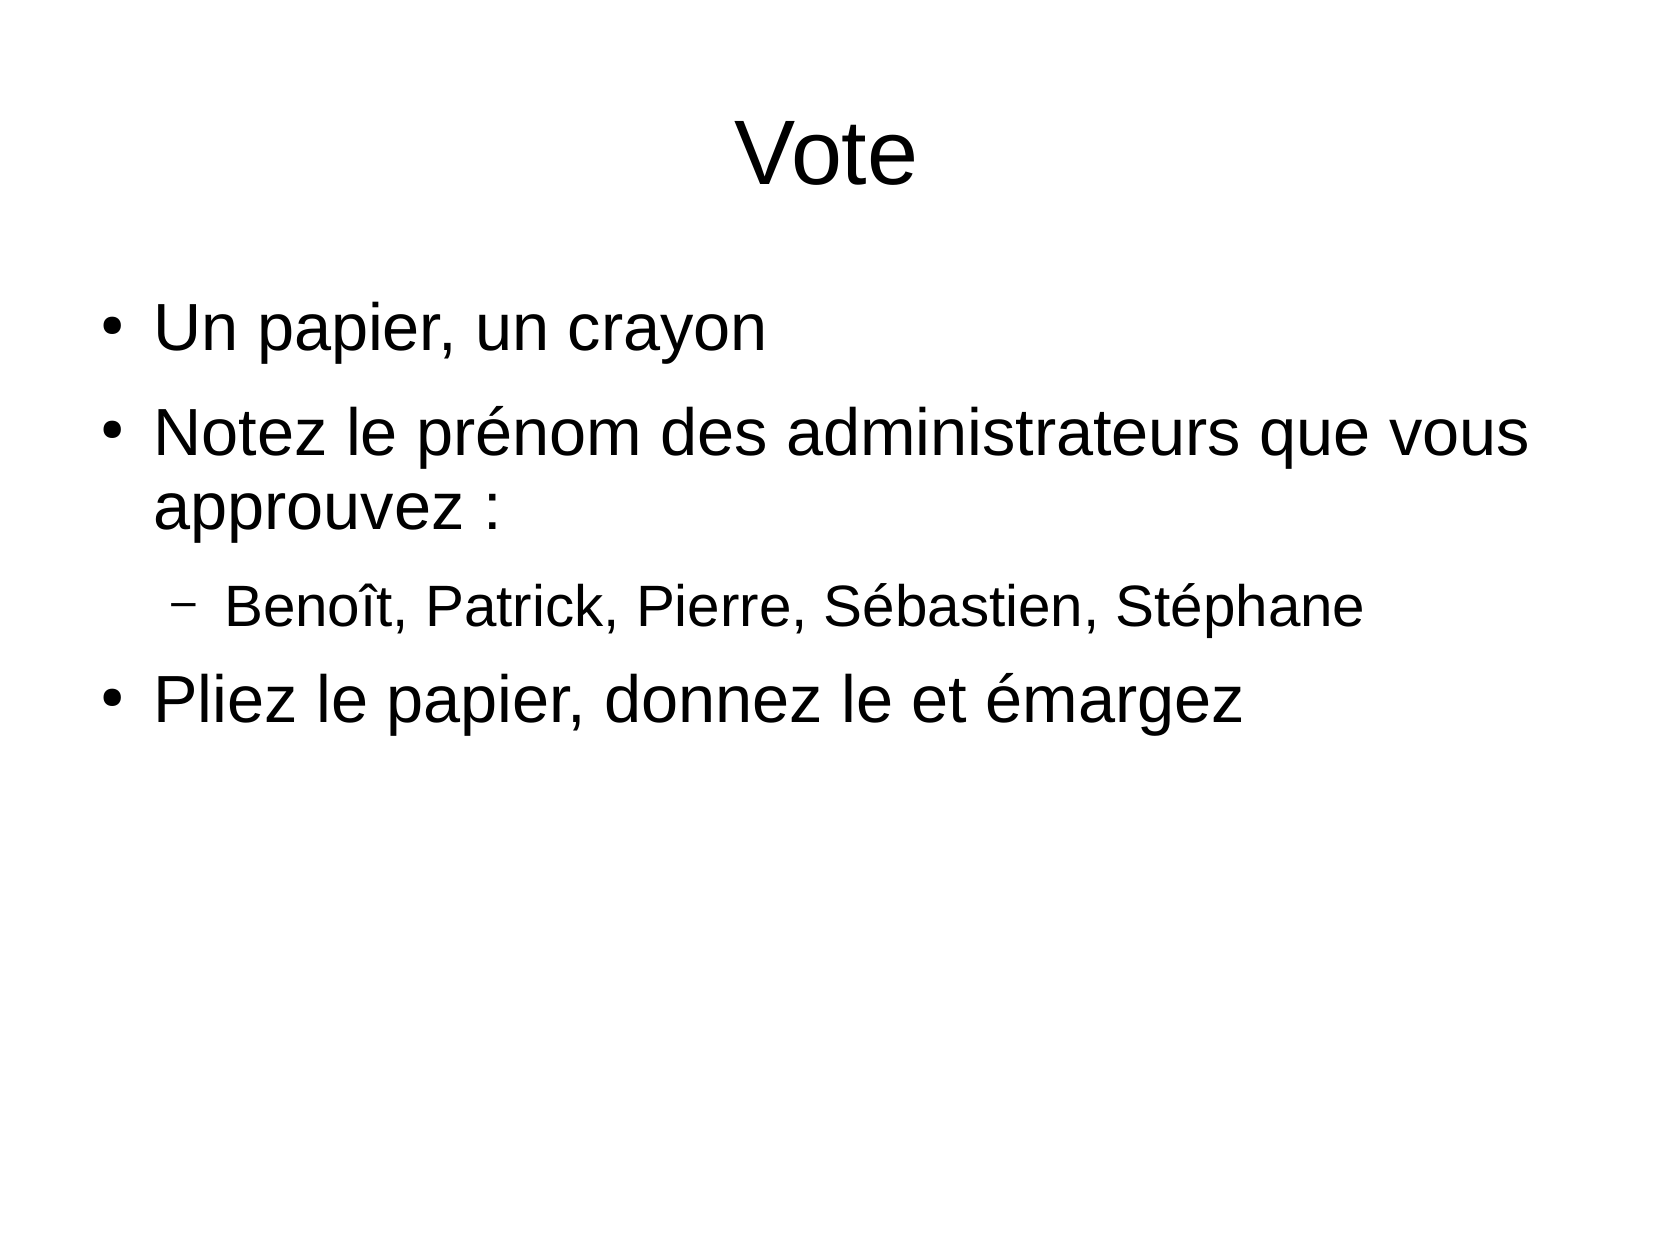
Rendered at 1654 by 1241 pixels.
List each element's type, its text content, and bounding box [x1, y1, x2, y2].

list Un papier, un crayon Notez le prénom des administrateurs que vous approuvez : Benoît, Patrick, Pierre, Sébastien, Stéphane Pliez le papier, donnez le et émargez [82, 290, 1571, 1109]
title Vote [82, 49, 1571, 257]
